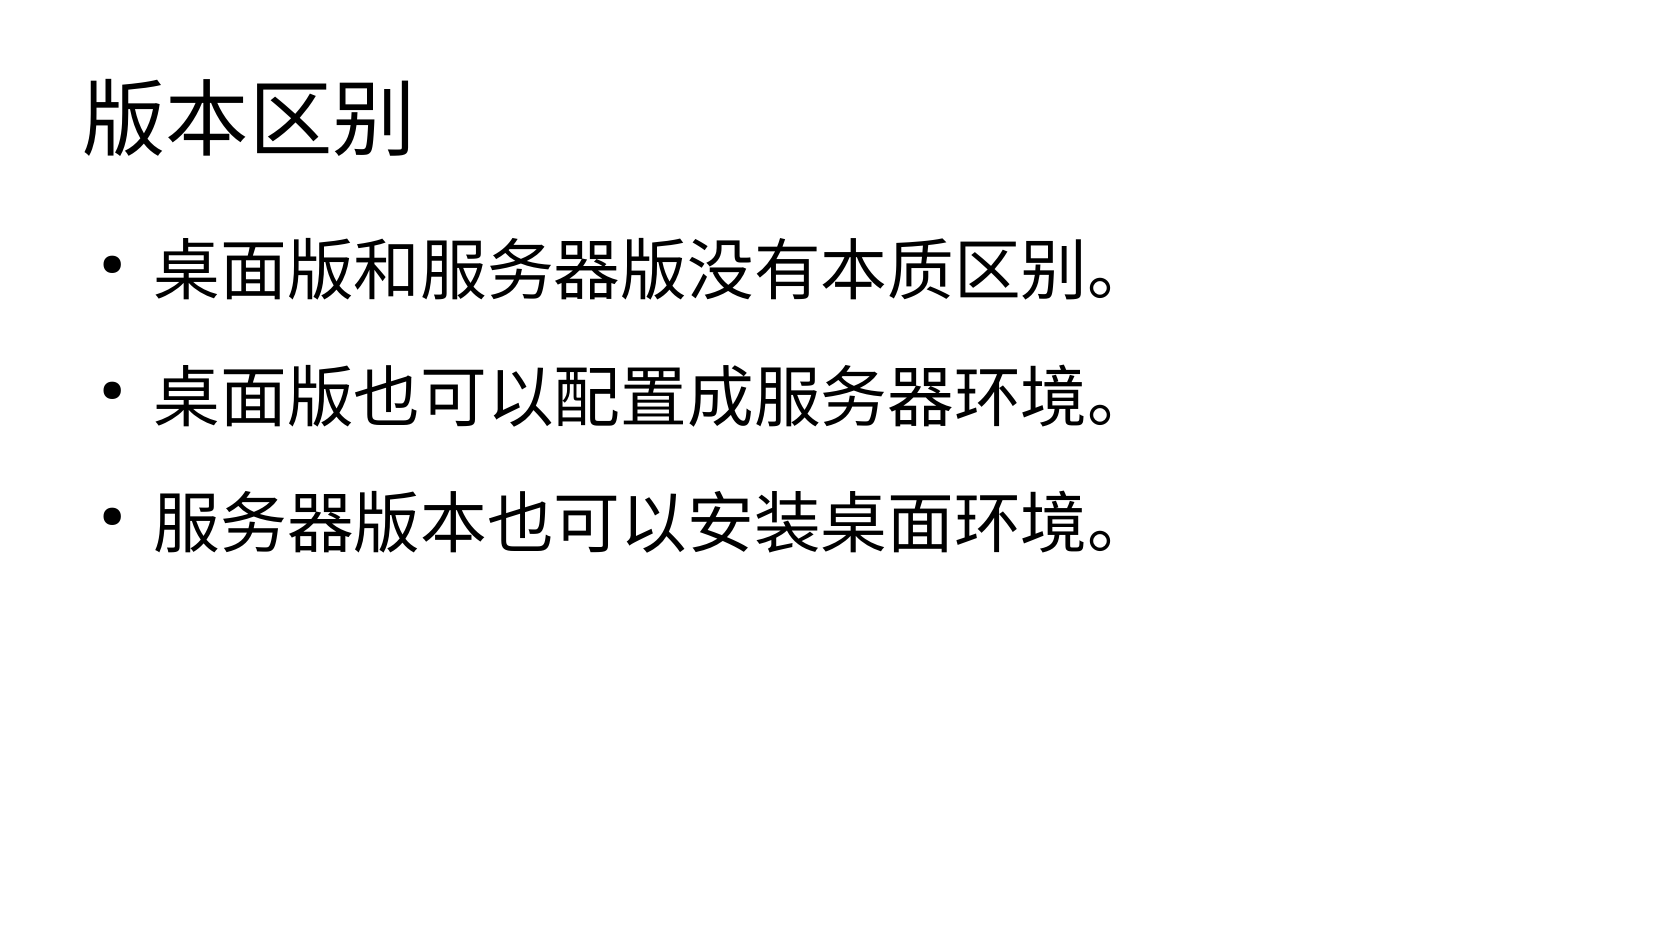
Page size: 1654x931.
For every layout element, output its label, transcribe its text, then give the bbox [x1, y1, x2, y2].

list 桌面版和服务器版没有本质区别。 桌面版也可以配置成服务器环境。 服务器版本也可以安装桌面环境。 [82, 217, 1571, 839]
title 版本区别 [82, 37, 1571, 189]
